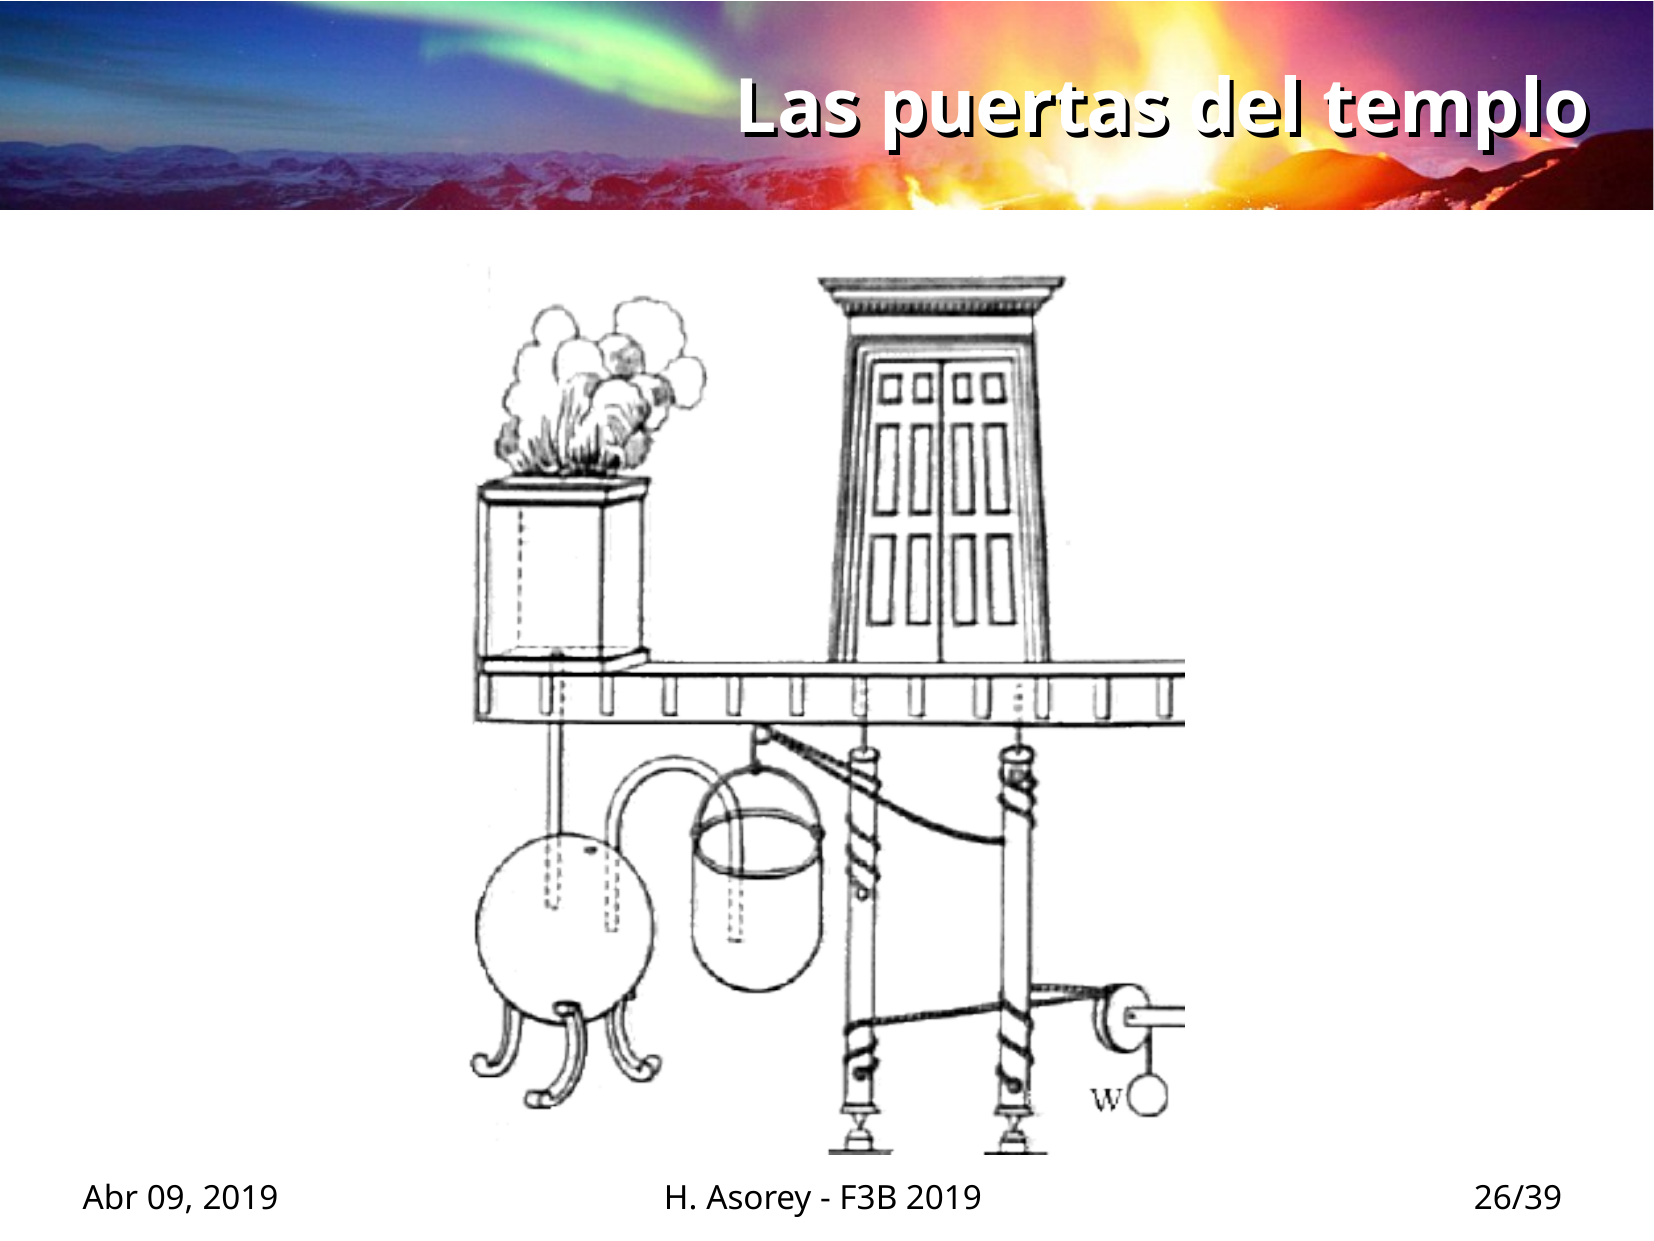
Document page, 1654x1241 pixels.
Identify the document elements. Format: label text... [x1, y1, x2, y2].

picture [0, 1, 1654, 210]
title Las puertas del templo [45, 15, 1606, 191]
picture [465, 254, 1185, 1156]
